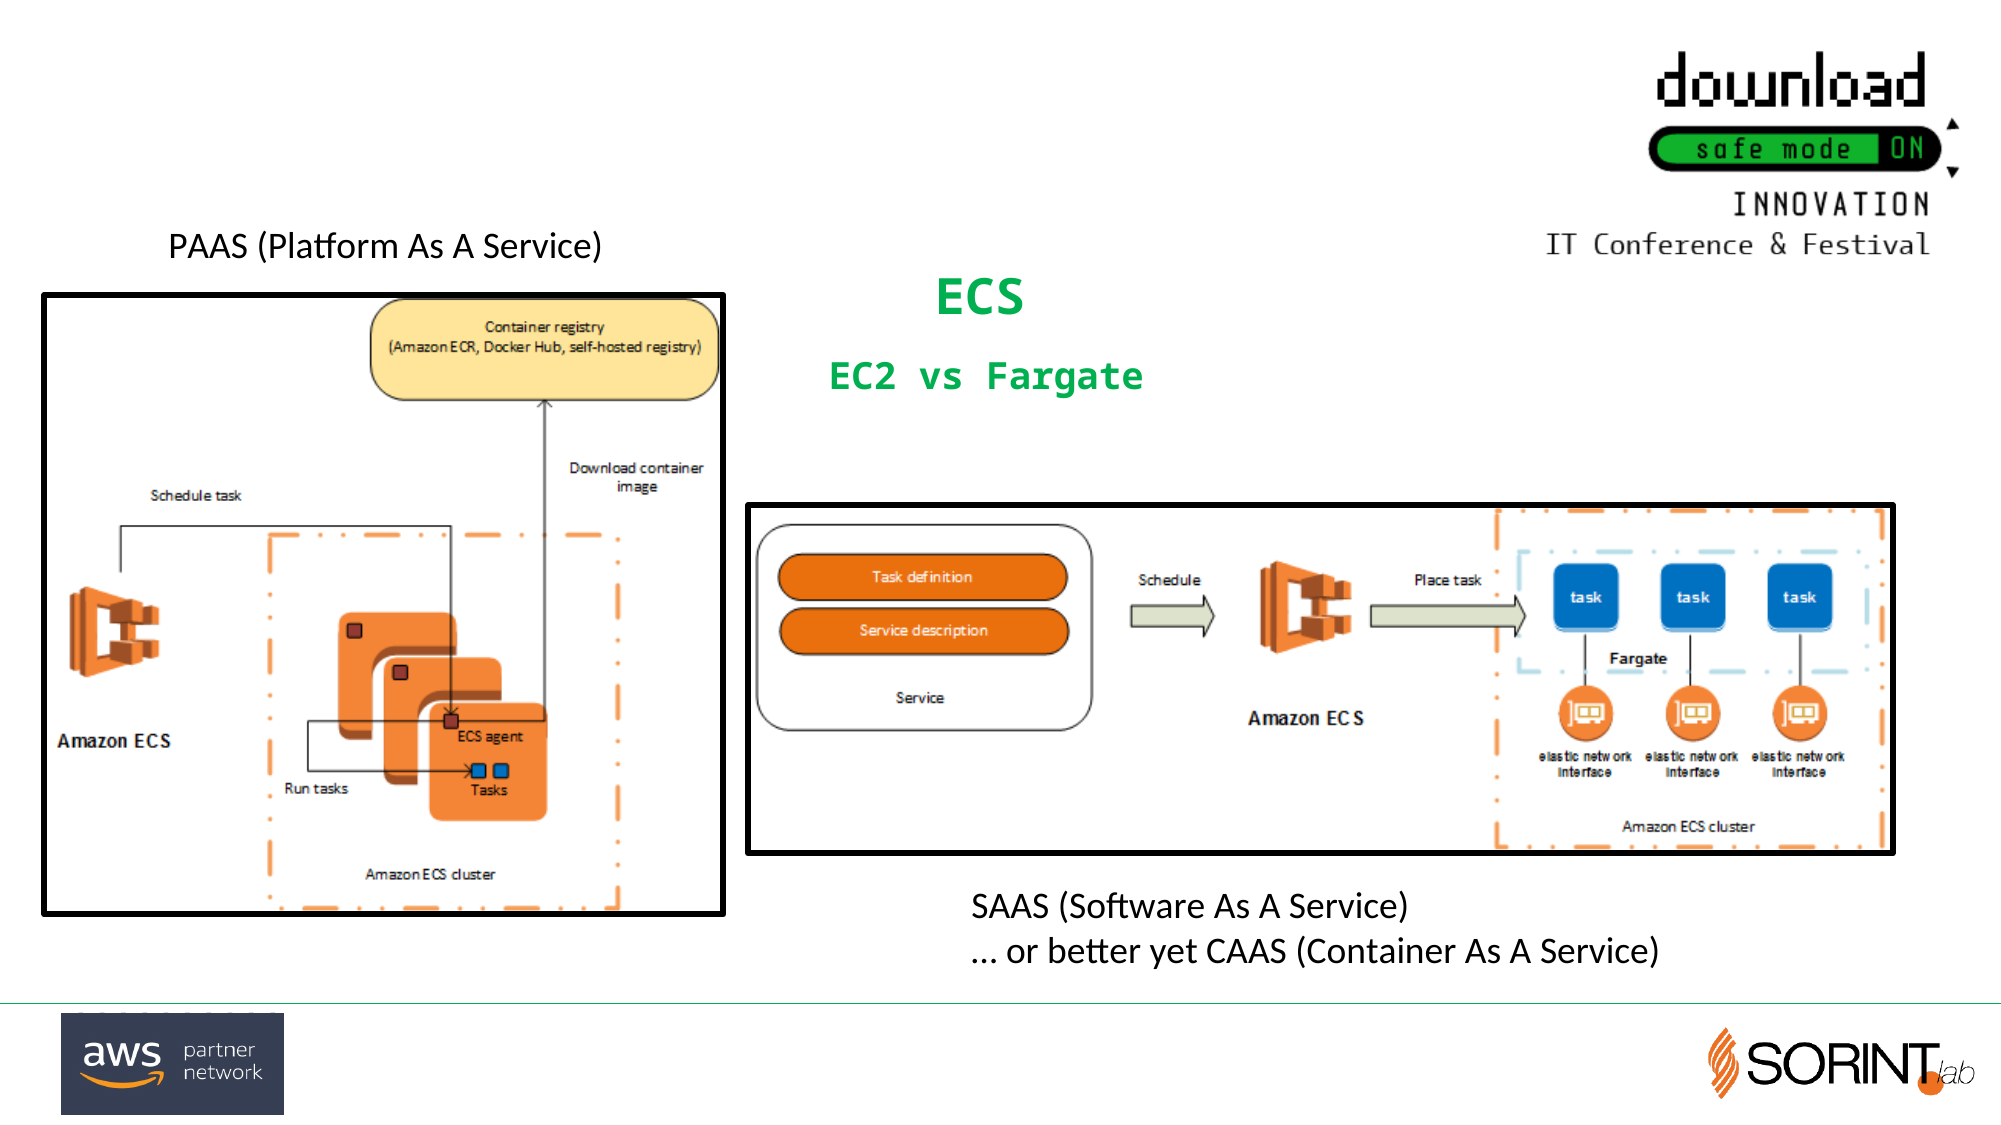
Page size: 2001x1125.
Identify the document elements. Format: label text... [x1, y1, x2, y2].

text_box PAAS (Platform As A Service) [153, 214, 686, 319]
picture [1706, 1027, 1976, 1099]
picture [47, 297, 721, 912]
picture [1545, 47, 1961, 263]
text_box SAAS (Software As A Service) … or better yet CAAS (Container As A Service) [956, 874, 1902, 979]
picture [61, 1012, 284, 1115]
picture [751, 507, 1890, 851]
text_box EC2 vs Fargate [726, 336, 1577, 391]
title ECS [686, 236, 1595, 340]
